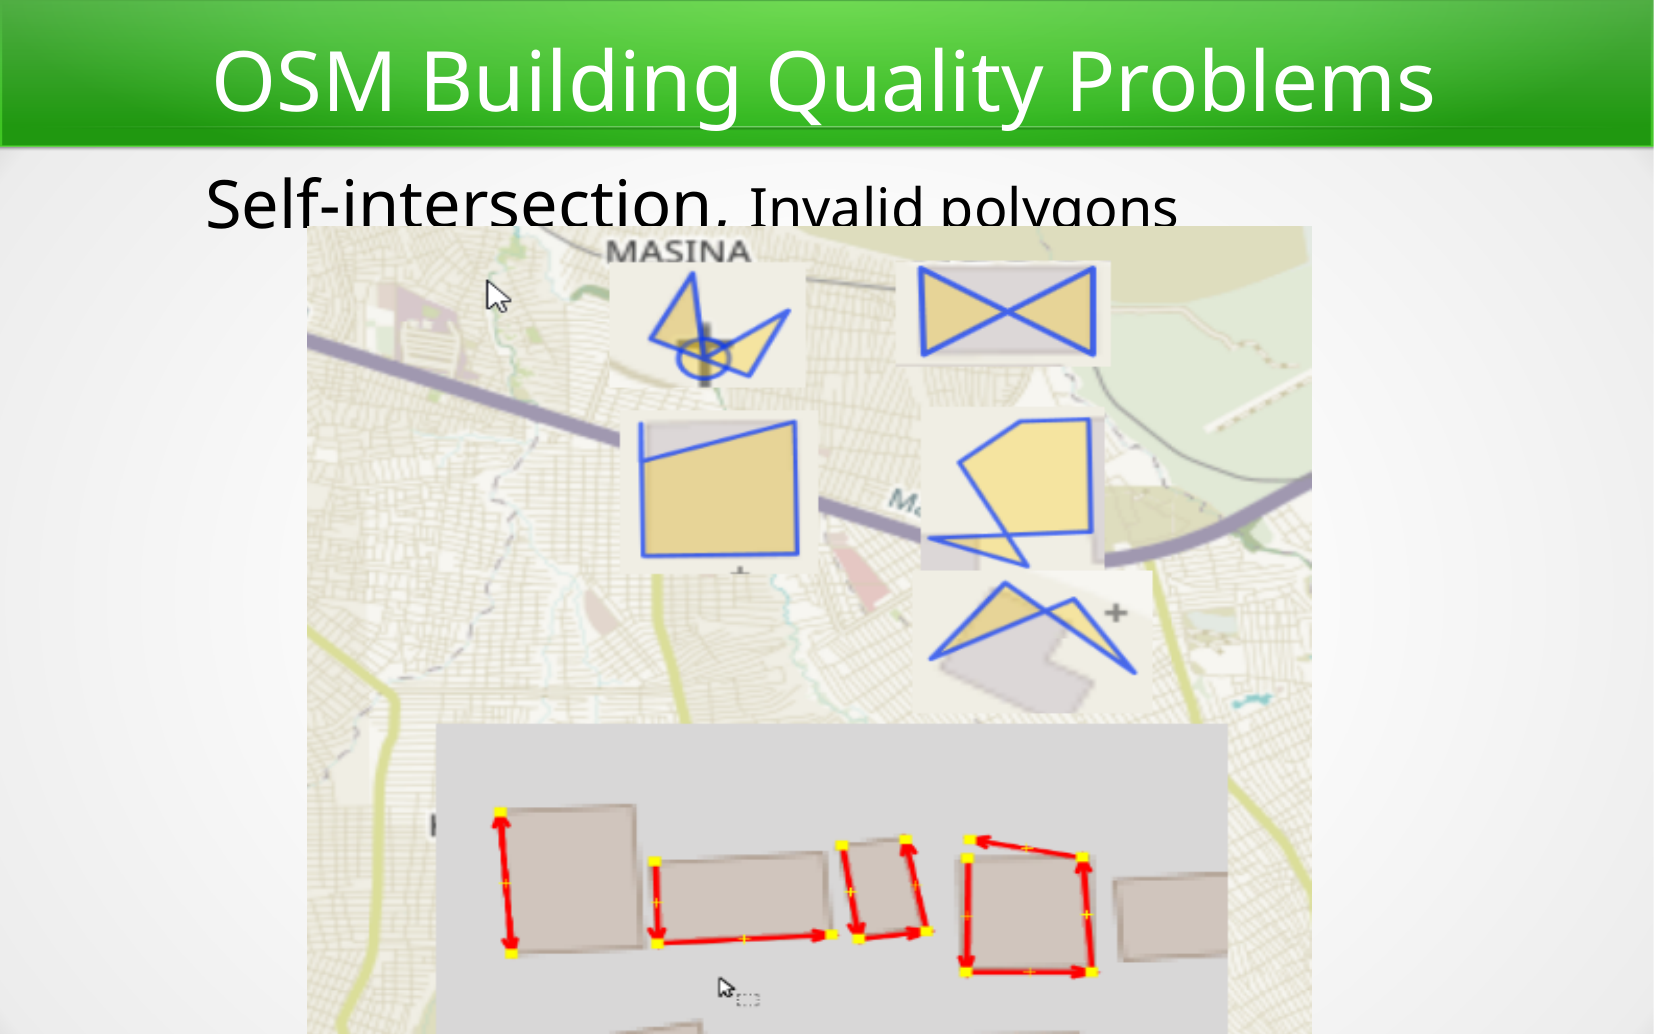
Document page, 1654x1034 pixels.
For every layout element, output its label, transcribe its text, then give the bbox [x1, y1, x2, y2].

title OSM Building Quality Problems [80, 0, 1569, 188]
picture [0, 0, 1654, 1034]
list Self-intersection, Invalid polygons [82, 157, 1571, 965]
